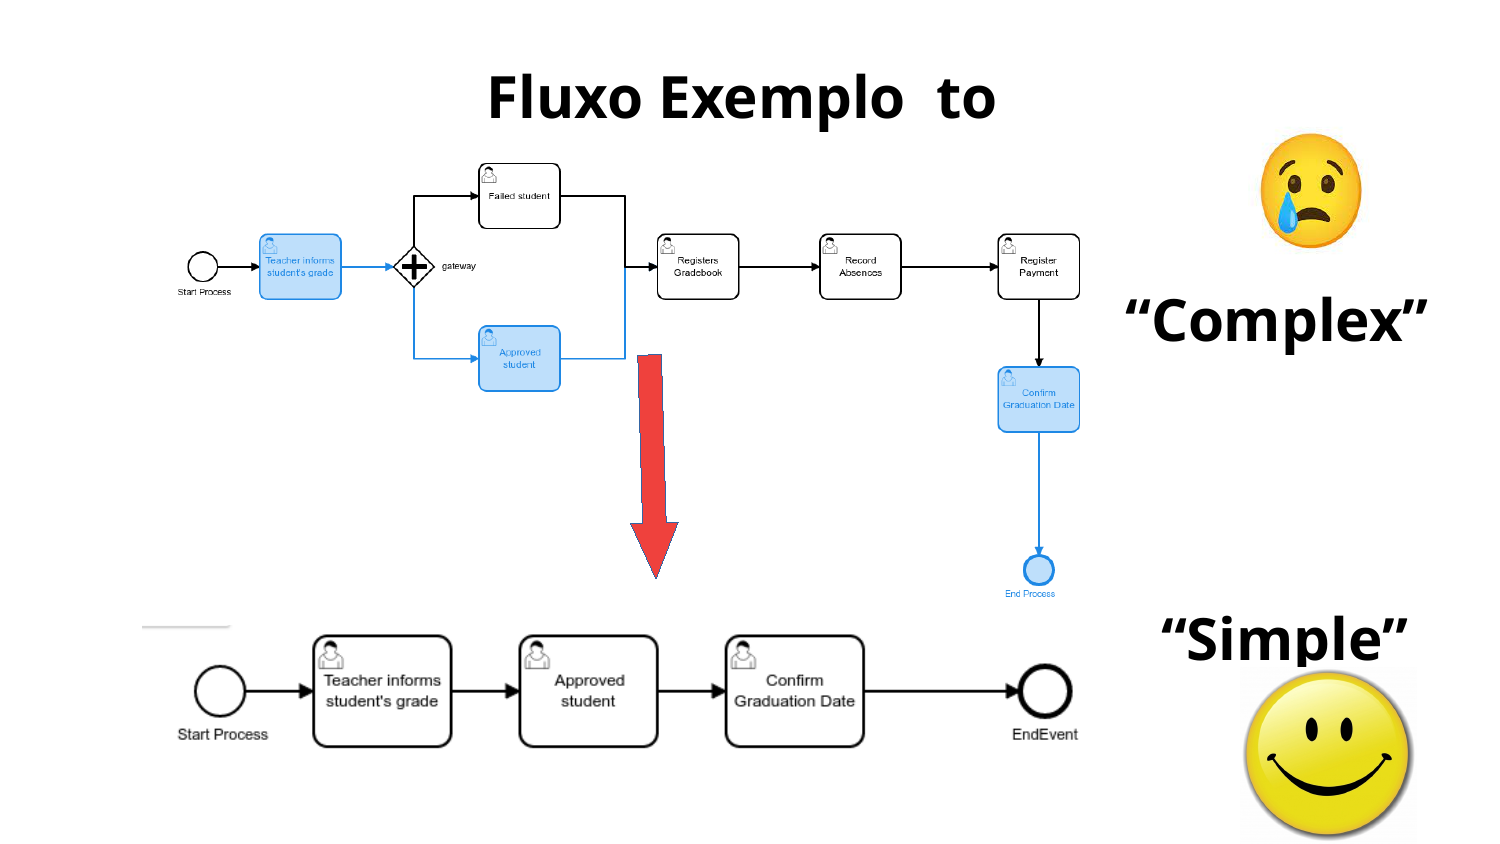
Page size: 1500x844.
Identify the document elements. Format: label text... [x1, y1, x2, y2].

text_box “Simple” [1146, 590, 1477, 674]
text_box “Complex” [1110, 271, 1499, 355]
text_box [630, 354, 679, 579]
text_box Fluxo Exemplo to [0, 45, 1500, 146]
picture [1240, 667, 1417, 844]
picture [157, 155, 1123, 603]
picture [142, 625, 1147, 805]
picture [1181, 111, 1441, 272]
